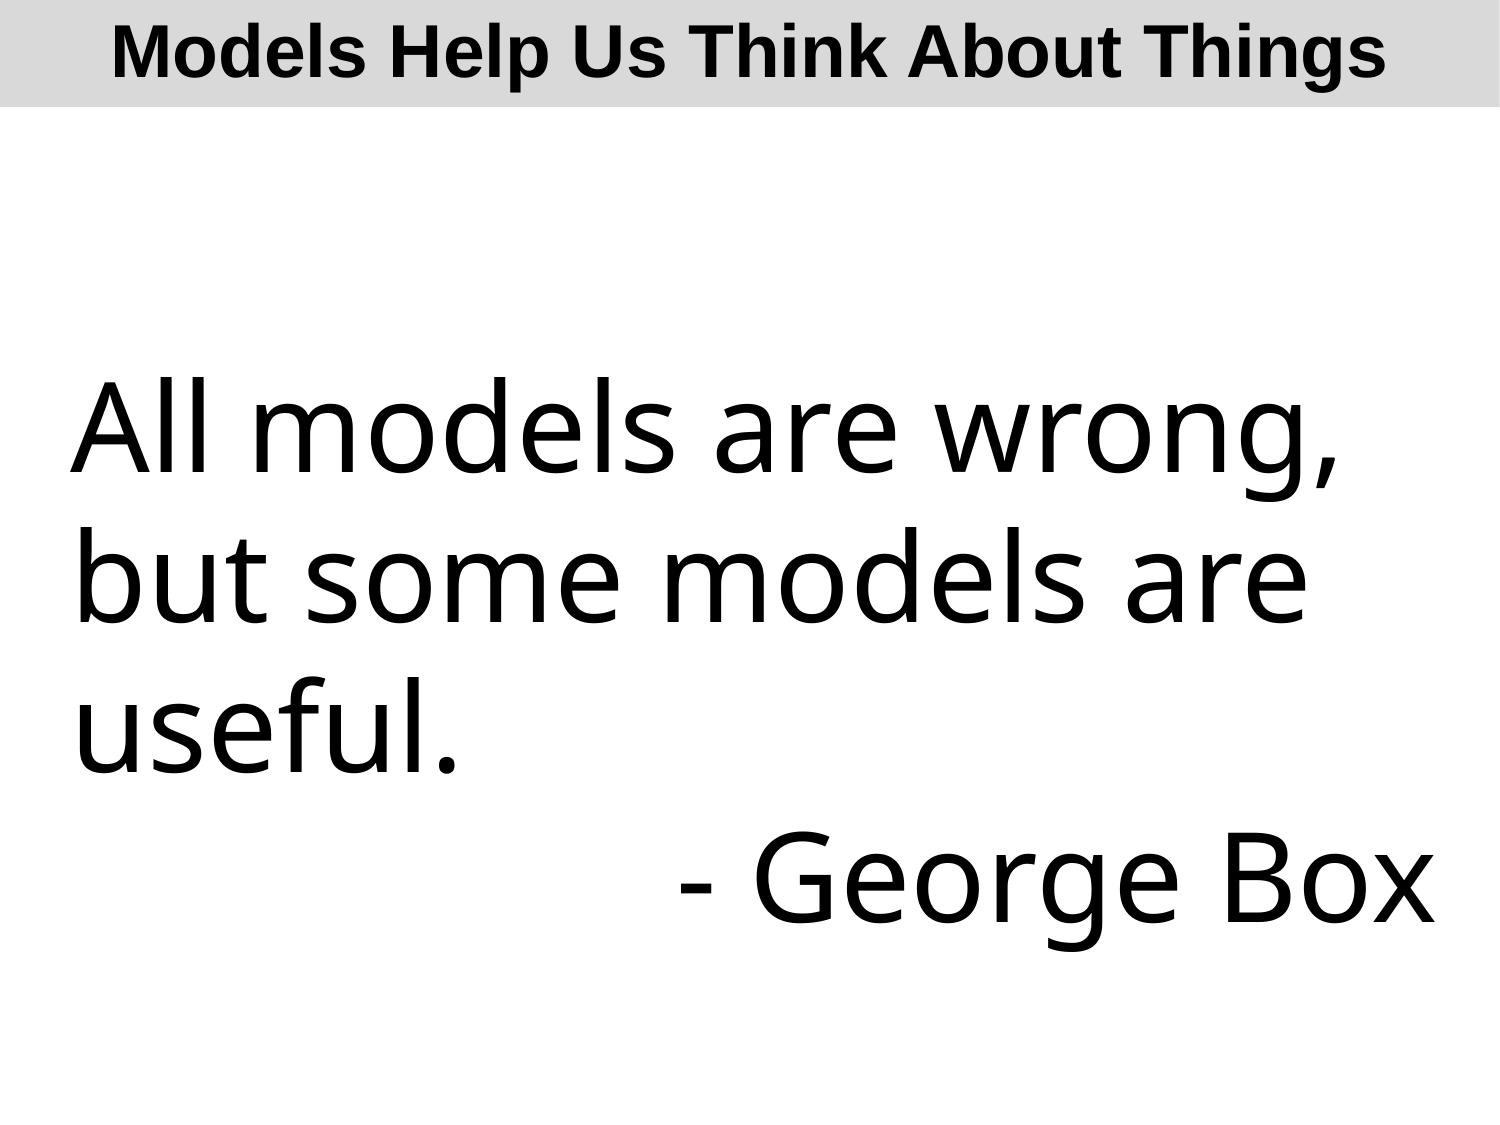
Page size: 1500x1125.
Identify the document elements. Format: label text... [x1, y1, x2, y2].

text_box Models Help Us Think About Things [0, 0, 1500, 108]
text_box All models are wrong, but some models are useful. - George Box [55, 340, 1485, 787]
